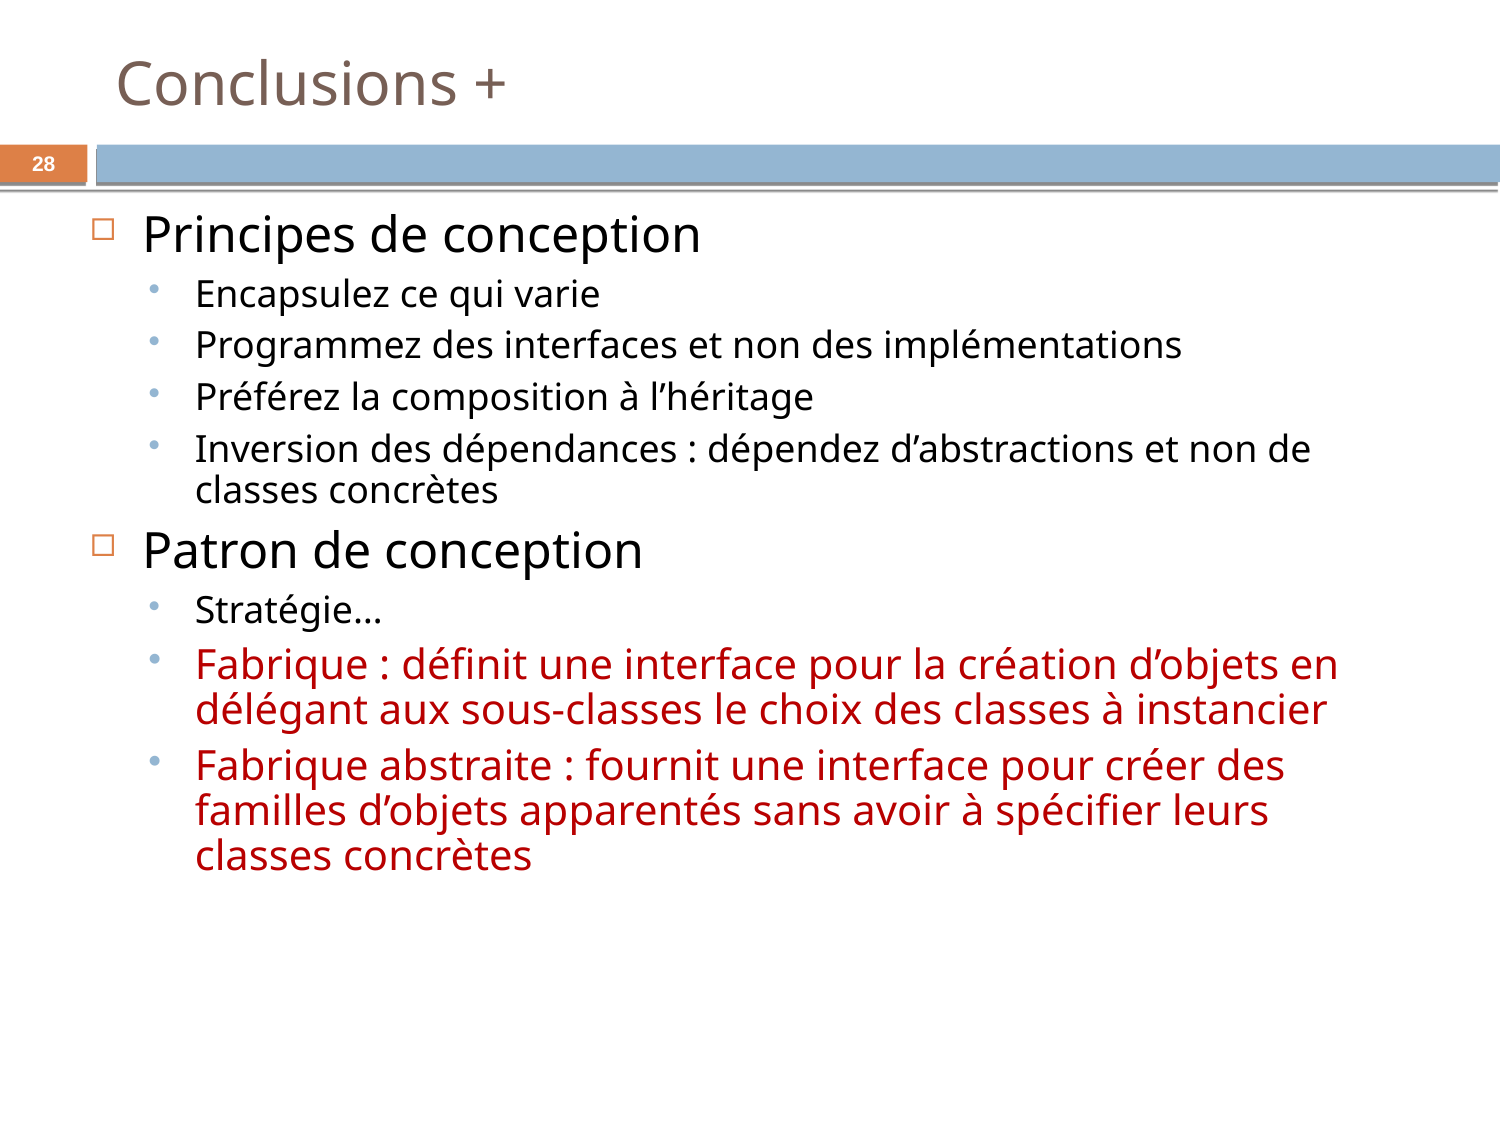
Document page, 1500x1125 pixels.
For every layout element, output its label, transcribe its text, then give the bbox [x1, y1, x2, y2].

title Conclusions + [100, 37, 1438, 126]
list Principes de conception Encapsulez ce qui varie Programmez des interfaces et non des implémentations Préférez la composition à l’héritage Inversion des dépendances : dépendez d’abstractions et non de classes concrètes Patron de conception Stratégie… Fabrique : définit une interface pour la création d’objets en délégant aux sous-classes le choix des classes à instancier Fabrique abstraite : fournit une interface pour créer des familles d’objets apparentés sans avoir à spécifier leurs classes concrètes [75, 201, 1425, 1125]
slide_number <numéro> [0, 143, 88, 184]
